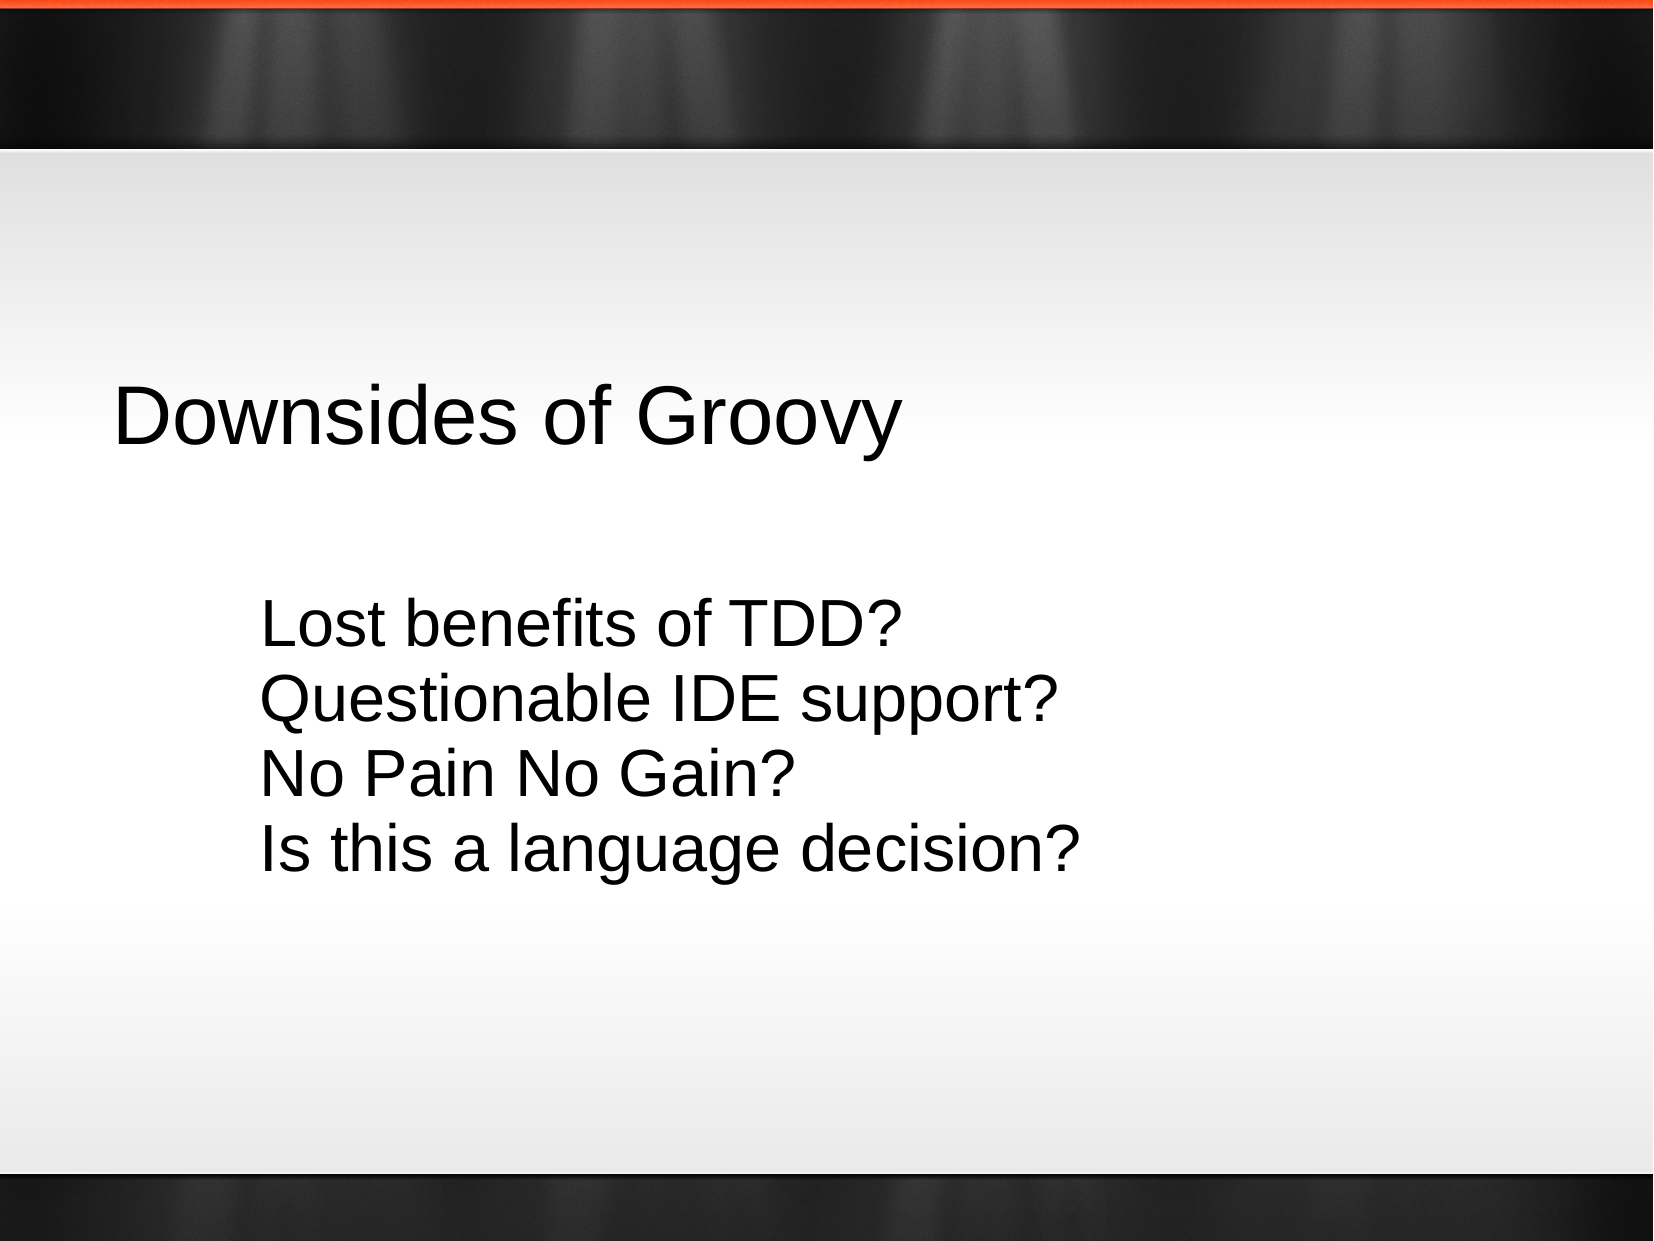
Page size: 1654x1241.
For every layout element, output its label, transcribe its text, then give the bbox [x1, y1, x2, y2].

list Downsides of Groovy Lost benefits of TDD? Questionable IDE support? No Pain No Gain? Is this a language decision? [112, 204, 1560, 1051]
picture [0, 0, 1653, 1241]
